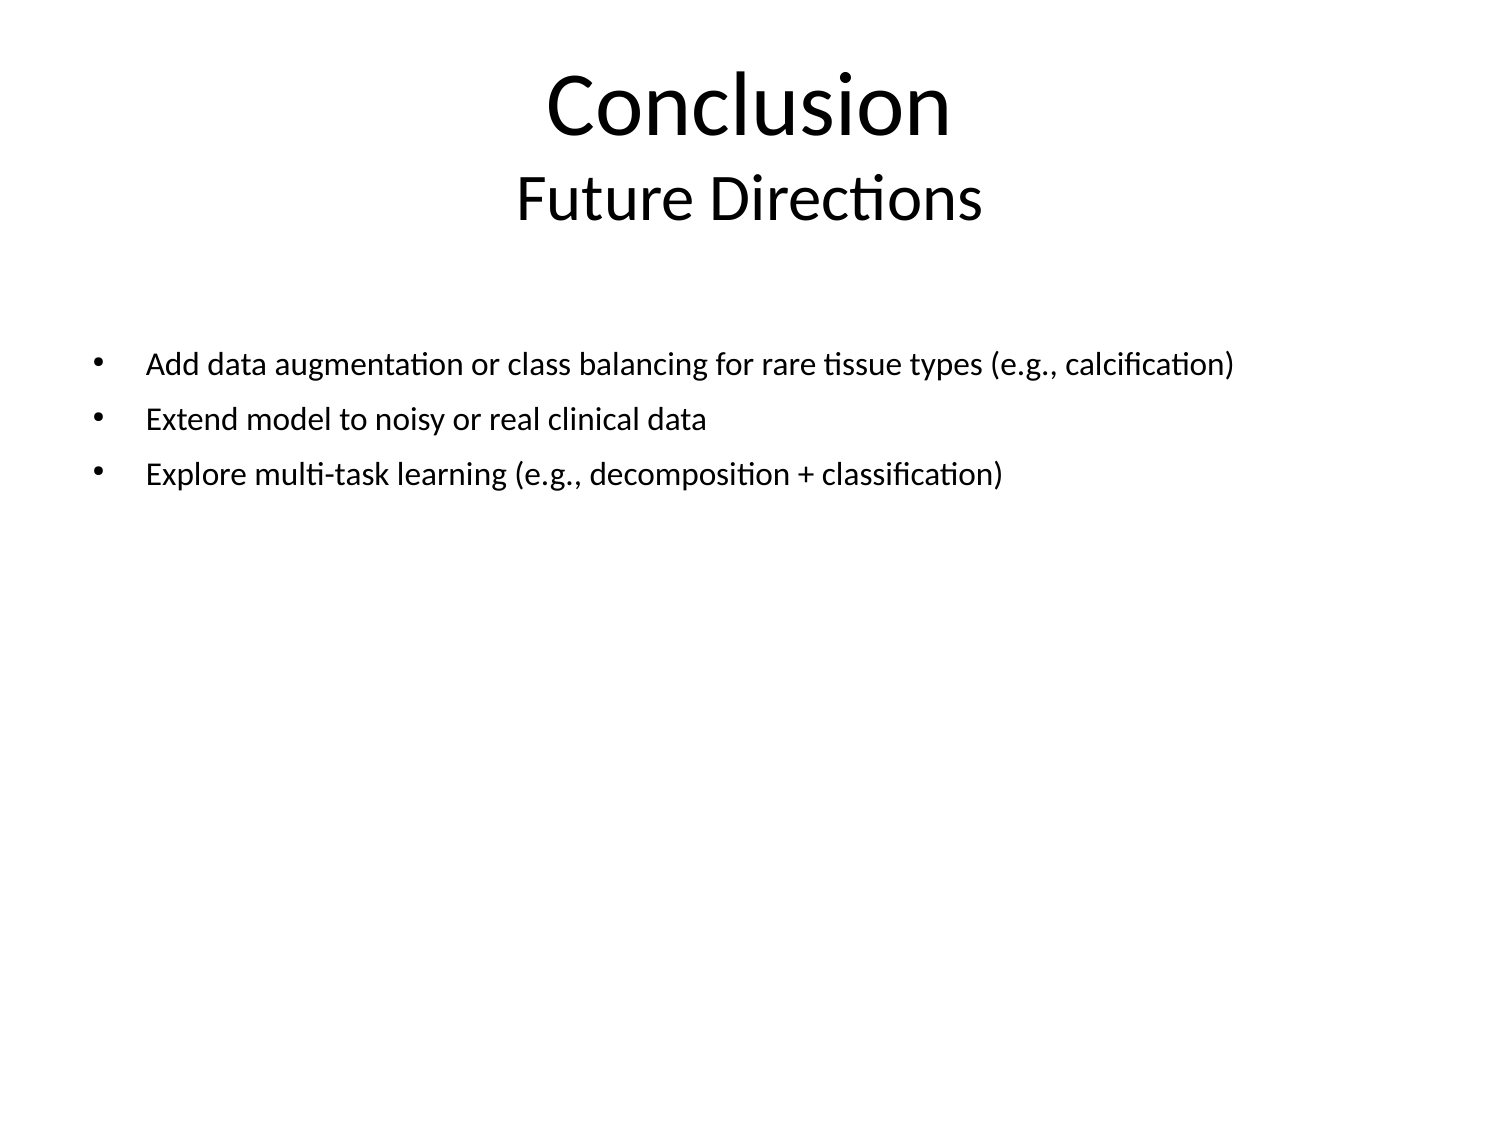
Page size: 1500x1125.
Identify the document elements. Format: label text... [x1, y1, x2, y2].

title Conclusion Future Directions [75, 45, 1425, 233]
list Add data augmentation or class balancing for rare tissue types (e.g., calcification) Extend model to noisy or real clinical data Explore multi-task learning (e.g., decomposition + classification) [75, 262, 1425, 1005]
